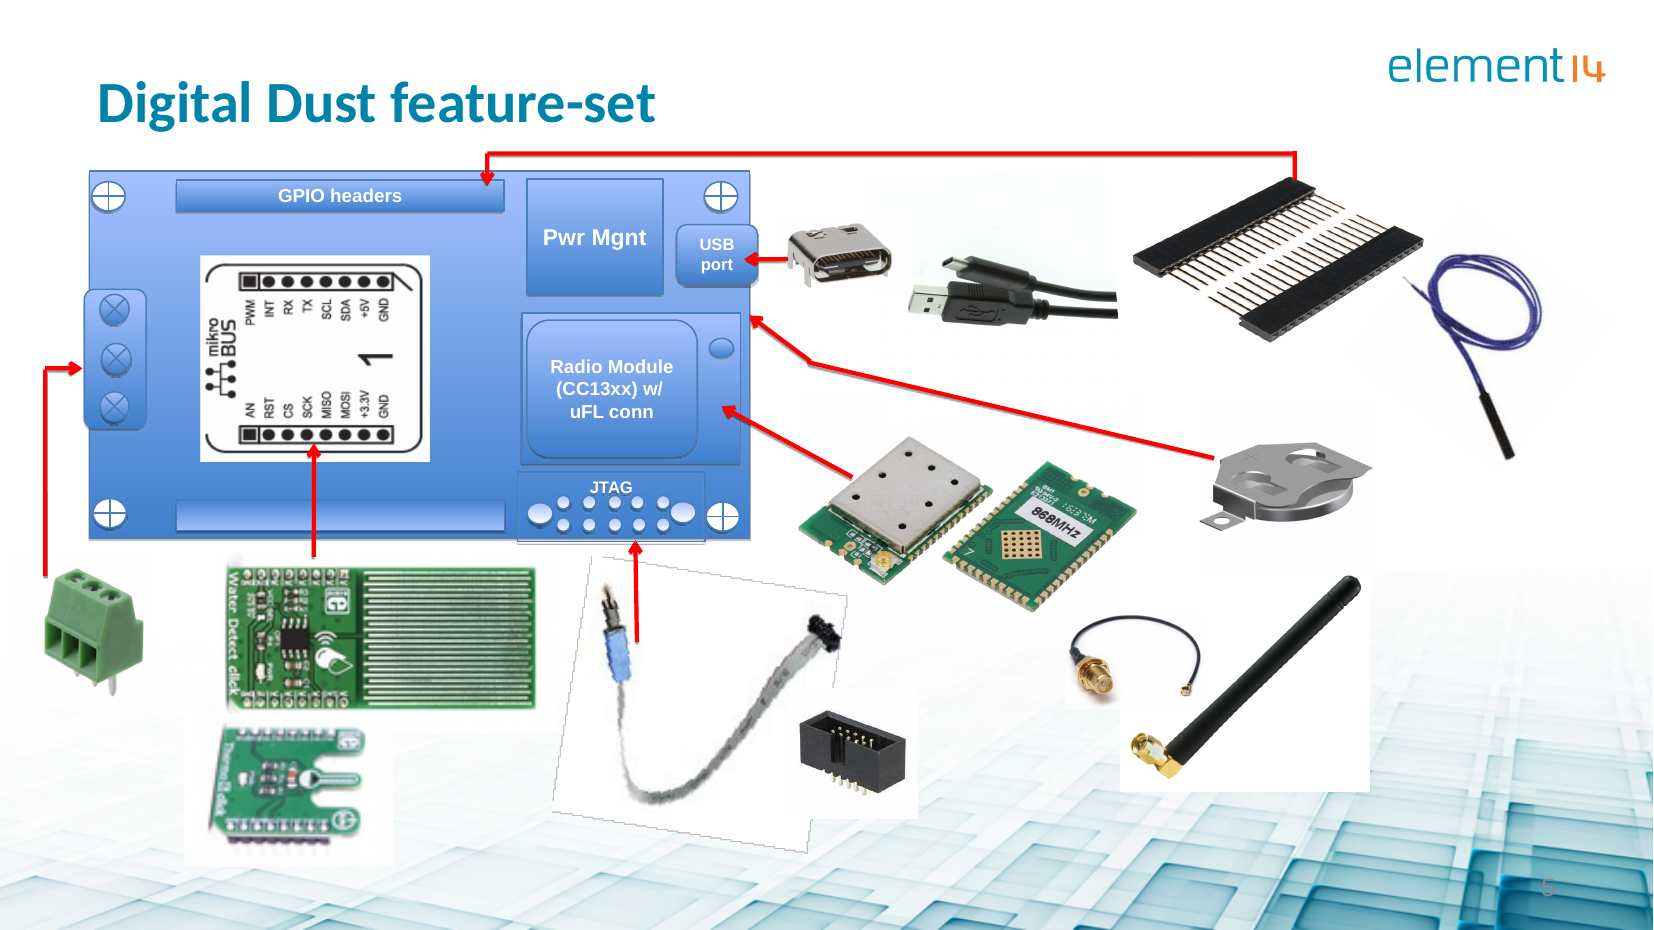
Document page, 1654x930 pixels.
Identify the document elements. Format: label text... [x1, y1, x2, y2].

picture [1378, 45, 1617, 89]
slide_number <number> [1184, 861, 1571, 912]
picture [778, 121, 1619, 478]
text_box USB port [676, 224, 758, 284]
text_box GPIO headers [176, 179, 505, 211]
picture [200, 255, 430, 462]
title Digital Dust feature-set [82, 57, 1379, 140]
picture [0, 382, 1653, 930]
text_box JTAG [517, 472, 706, 542]
text_box Pwr Mgnt [526, 178, 663, 295]
text_box [84, 171, 750, 538]
text_box Radio Module (CC13xx) w/ uFL conn [526, 320, 698, 457]
